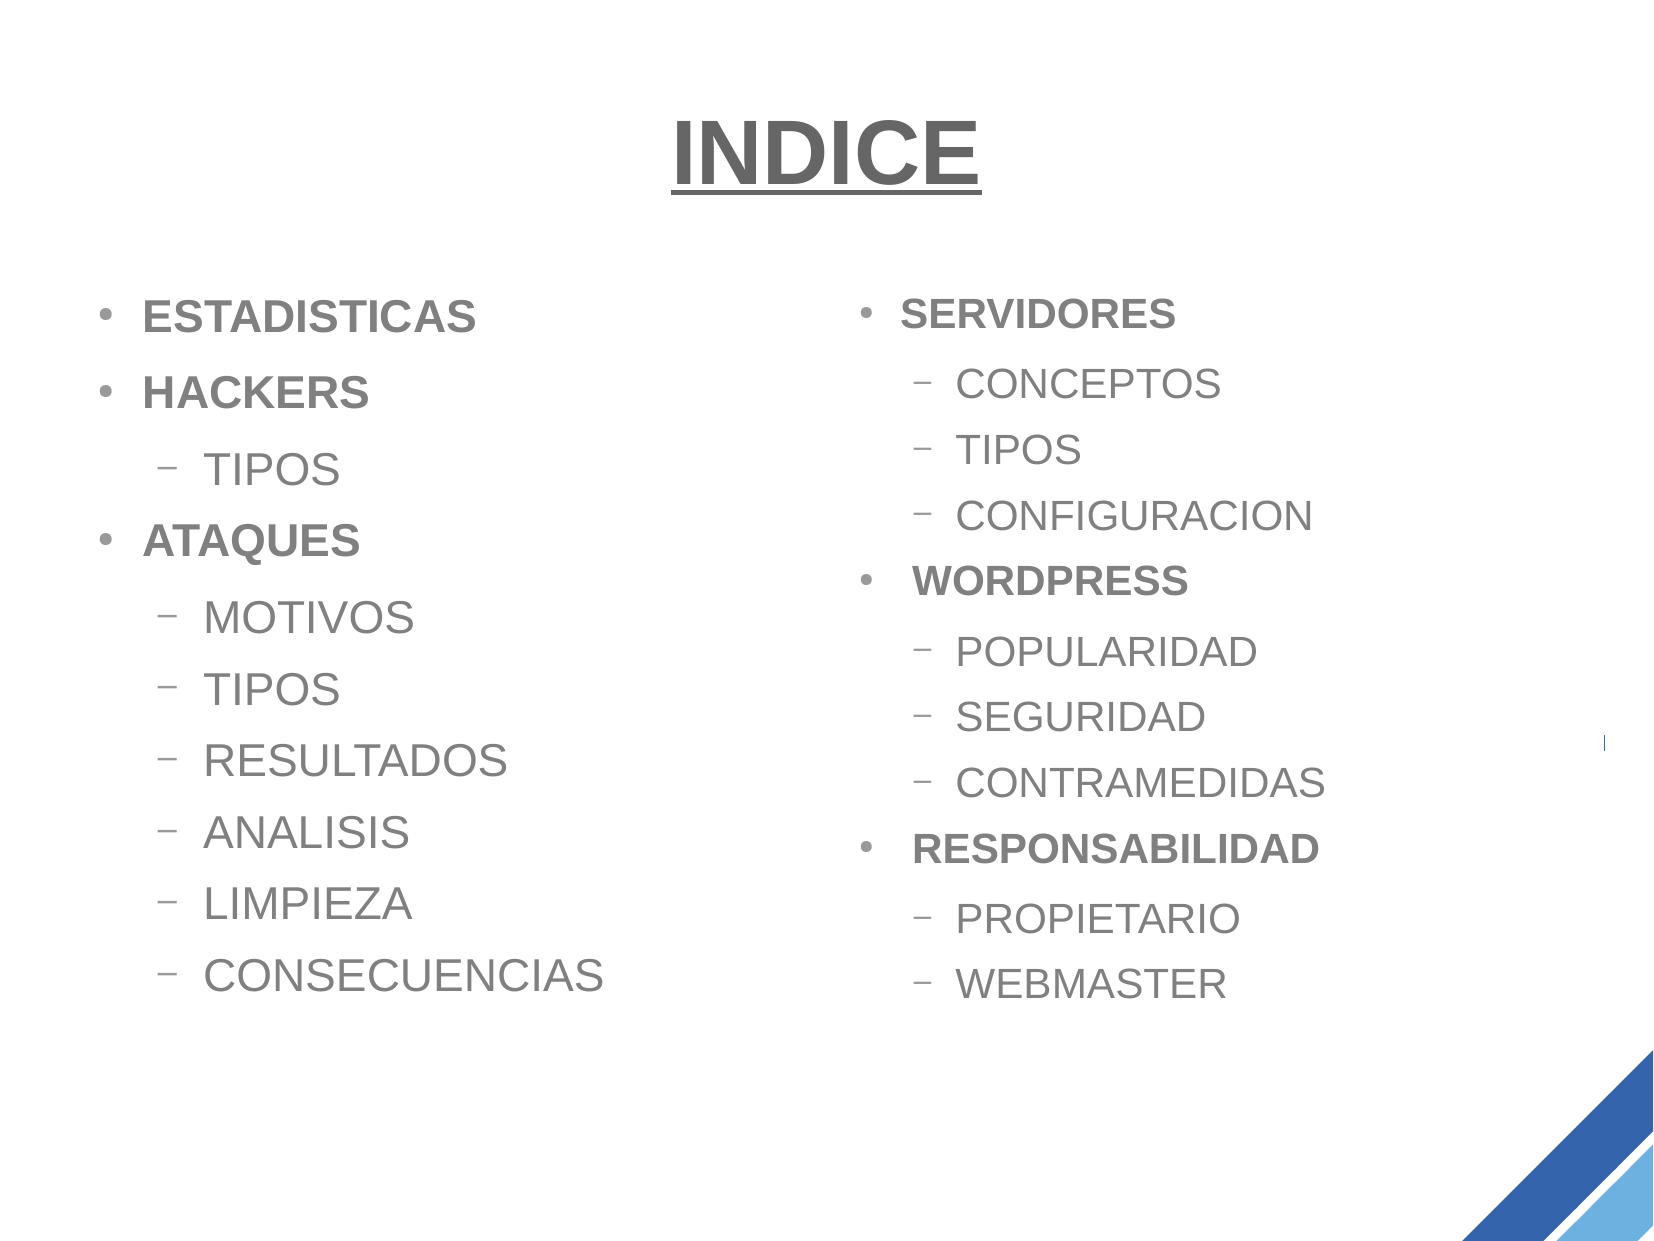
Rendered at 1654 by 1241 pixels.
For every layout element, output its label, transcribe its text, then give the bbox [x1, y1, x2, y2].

title INDICE [82, 49, 1571, 257]
picture [1457, 1049, 1654, 1241]
list ESTADISTICAS HACKERS TIPOS ATAQUES MOTIVOS TIPOS RESULTADOS ANALISIS LIMPIEZA CONSECUENCIAS [82, 290, 809, 1010]
list SERVIDORES CONCEPTOS TIPOS CONFIGURACION WORDPRESS POPULARIDAD SEGURIDAD CONTRAMEDIDAS RESPONSABILIDAD PROPIETARIO WEBMASTER [844, 290, 1571, 1010]
